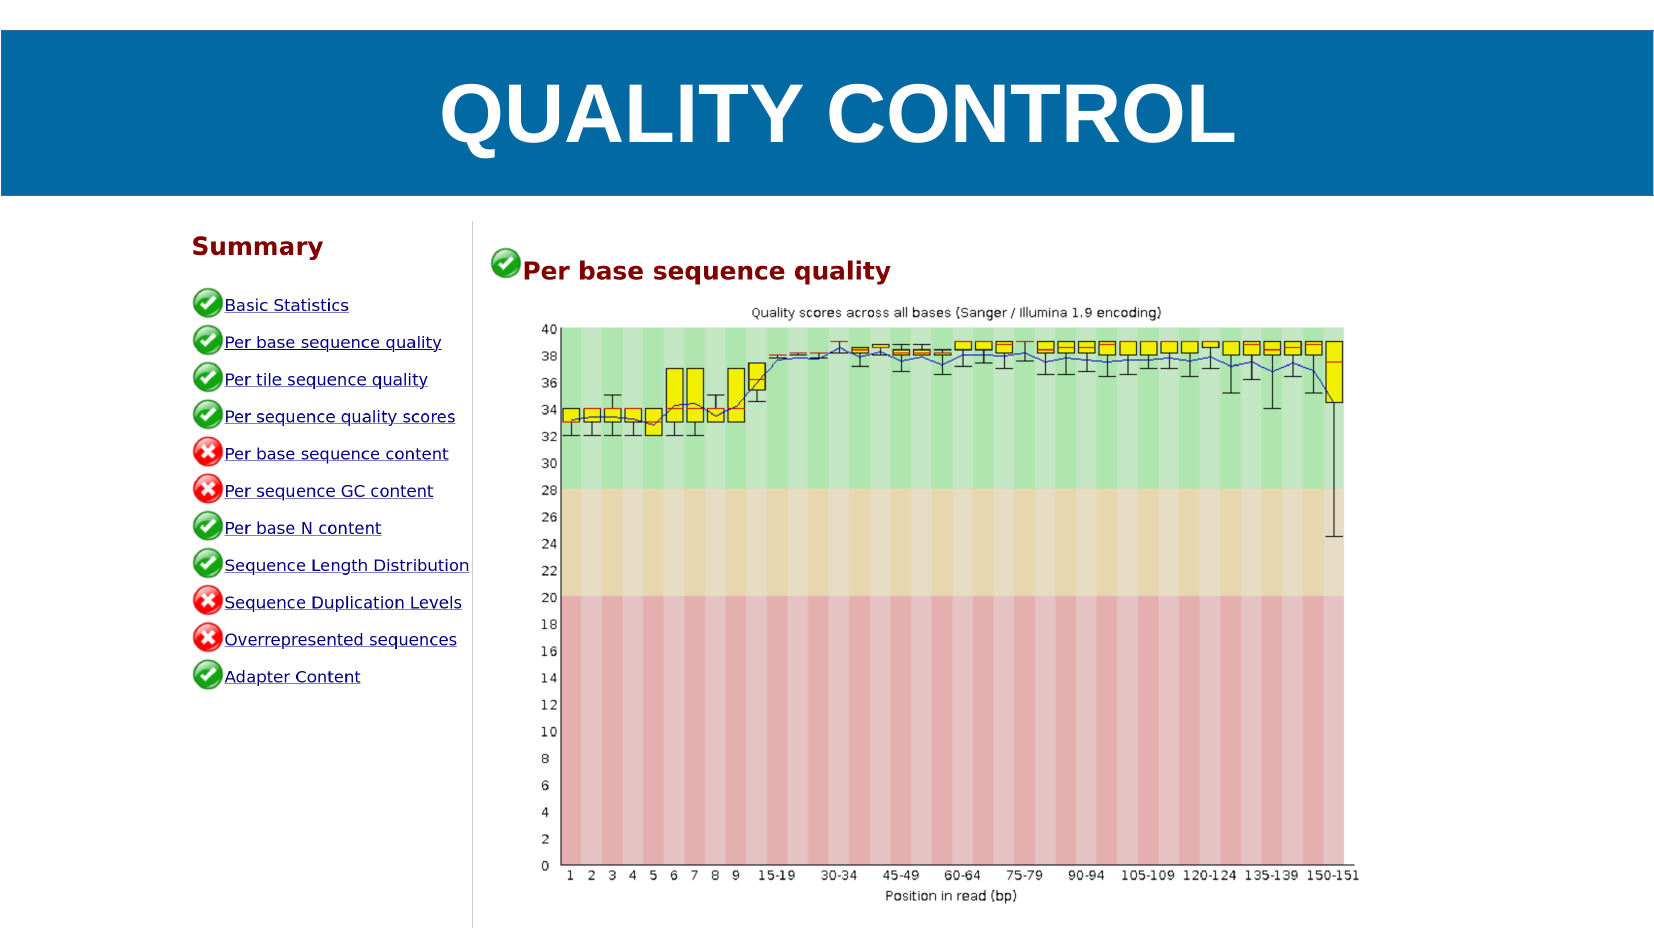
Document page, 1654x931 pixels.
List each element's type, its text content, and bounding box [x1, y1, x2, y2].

text_box [1, 30, 1654, 196]
picture [179, 221, 1369, 928]
text_box QUALITY CONTROL [388, 59, 1289, 168]
